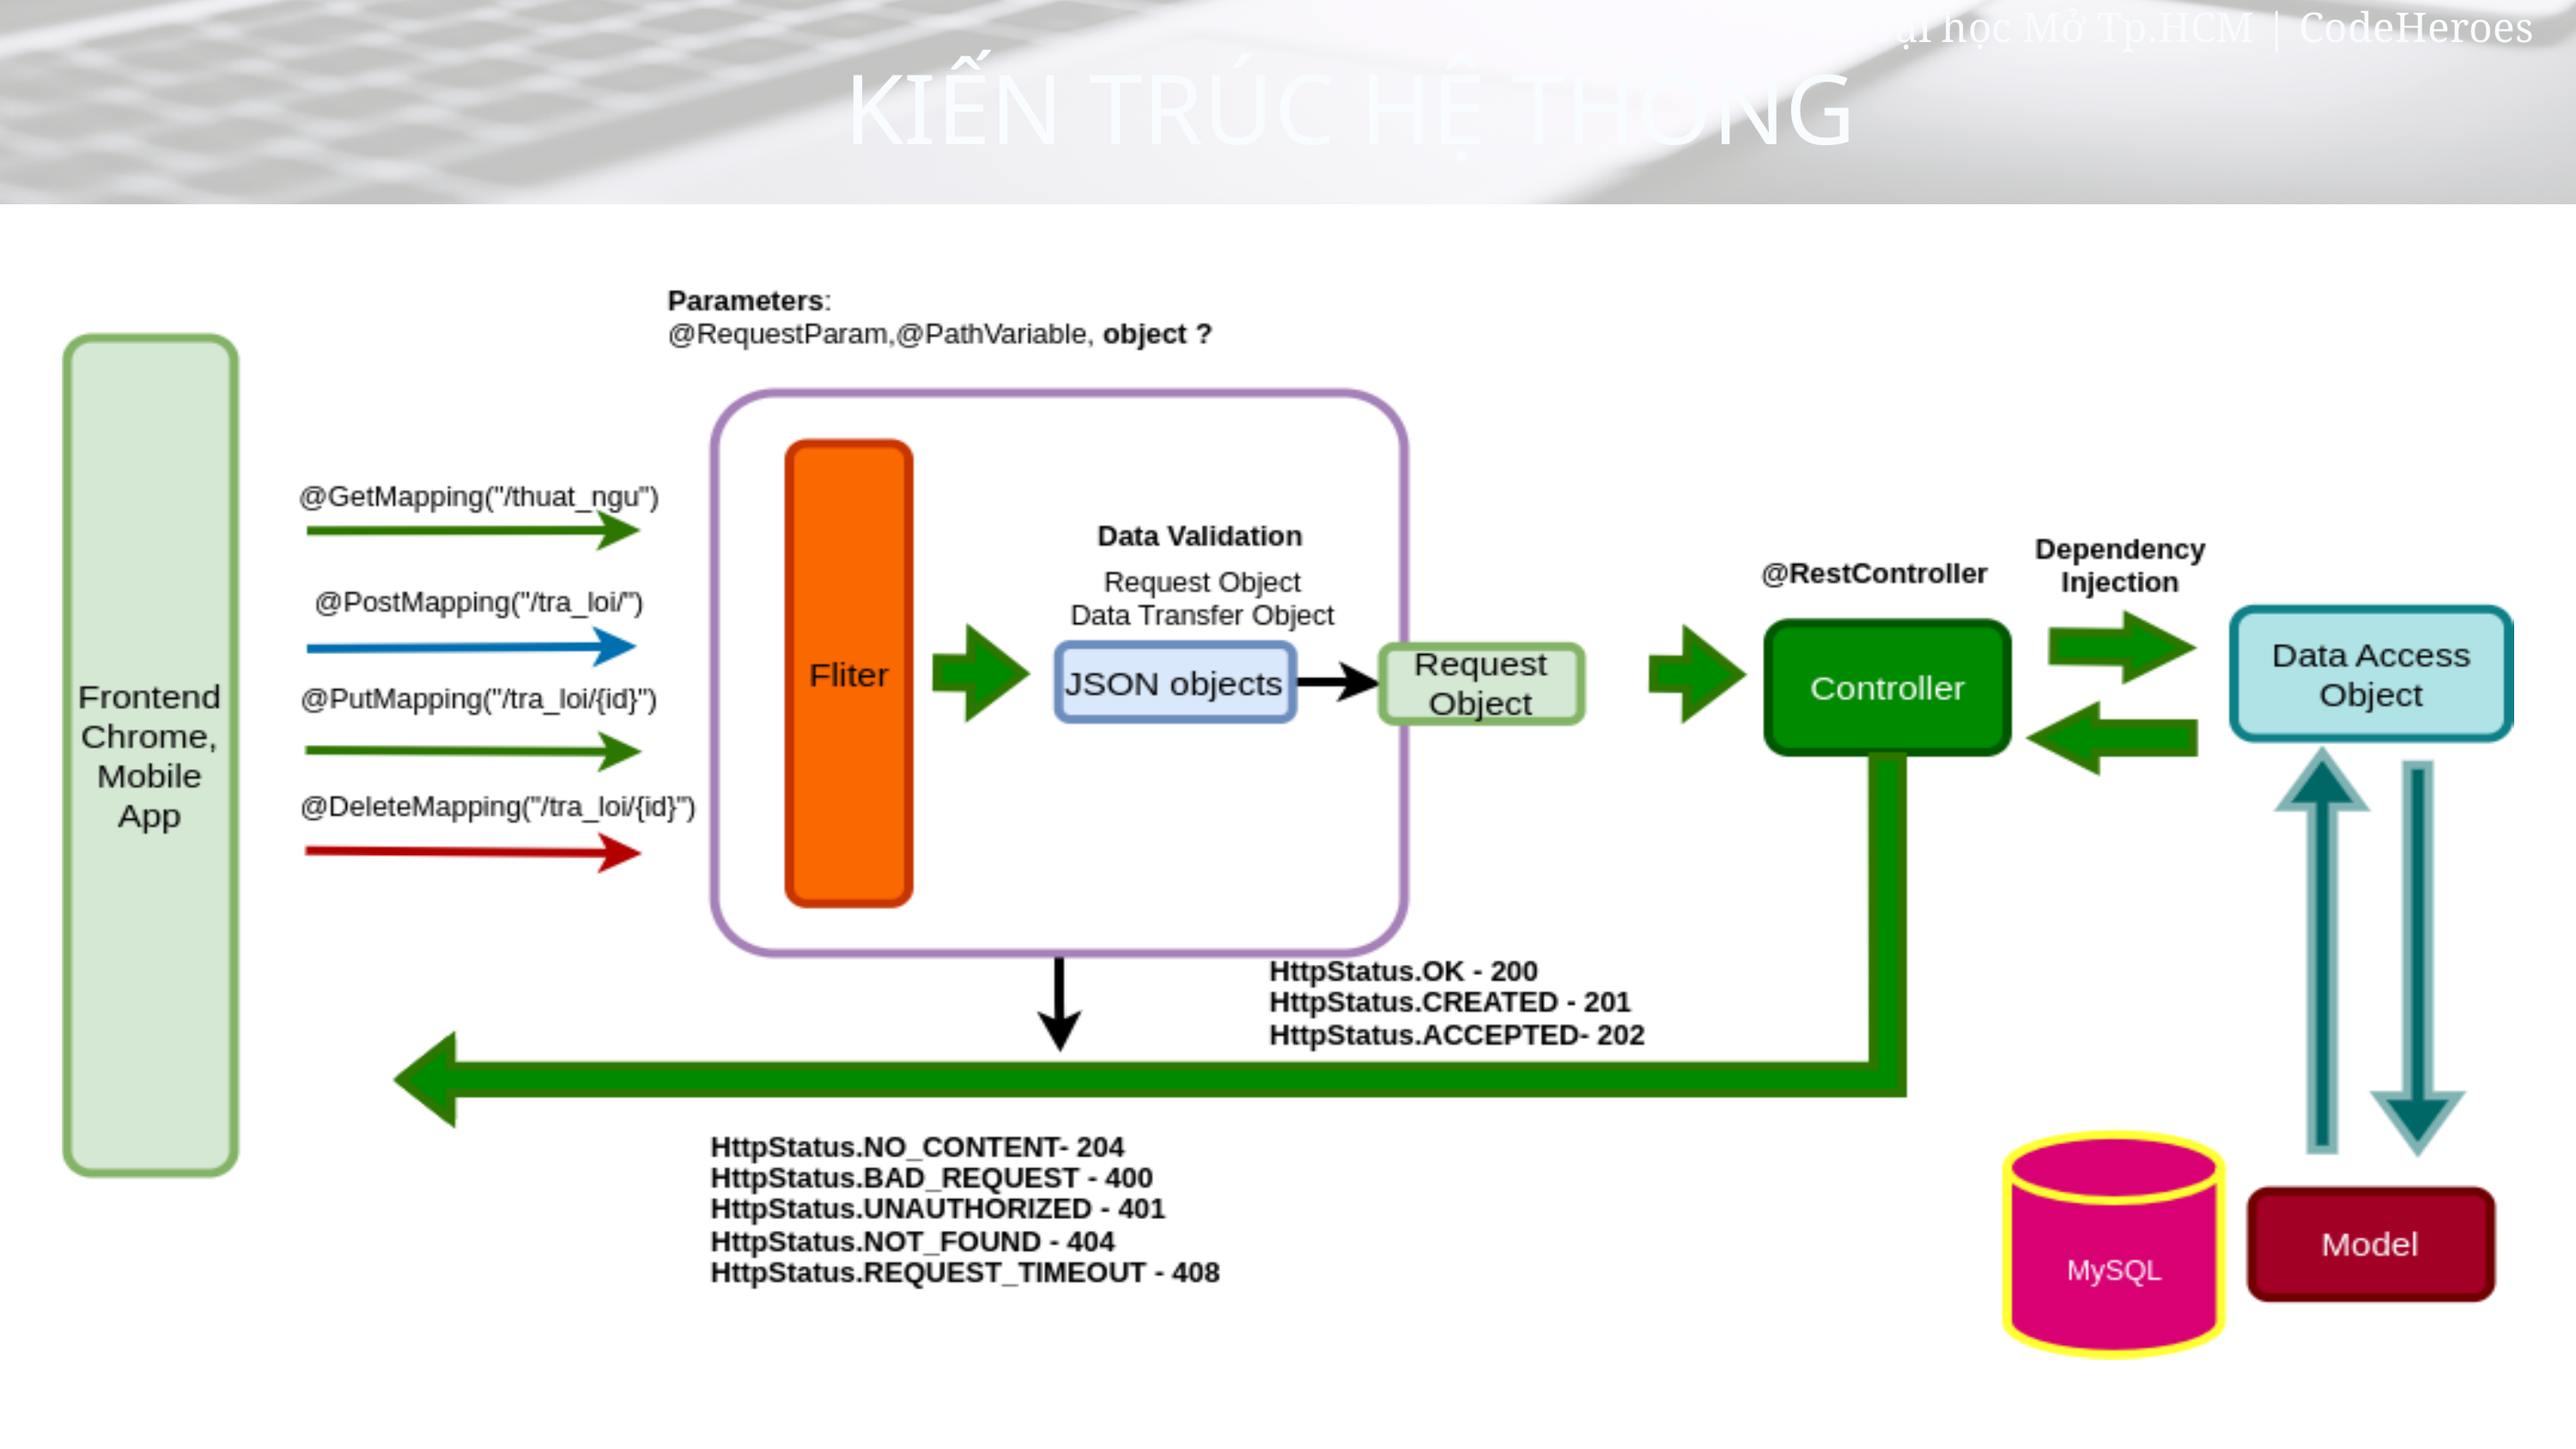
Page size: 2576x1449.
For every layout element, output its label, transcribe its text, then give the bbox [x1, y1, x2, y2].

text_box Đại học Mở Tp.HCM | CodeHeroes [1865, 0, 2576, 49]
text_box [0, 0, 2576, 204]
text_box [62, 243, 2514, 1360]
text_box KIẾN TRÚC HỆ THỐNG [300, 48, 2402, 164]
